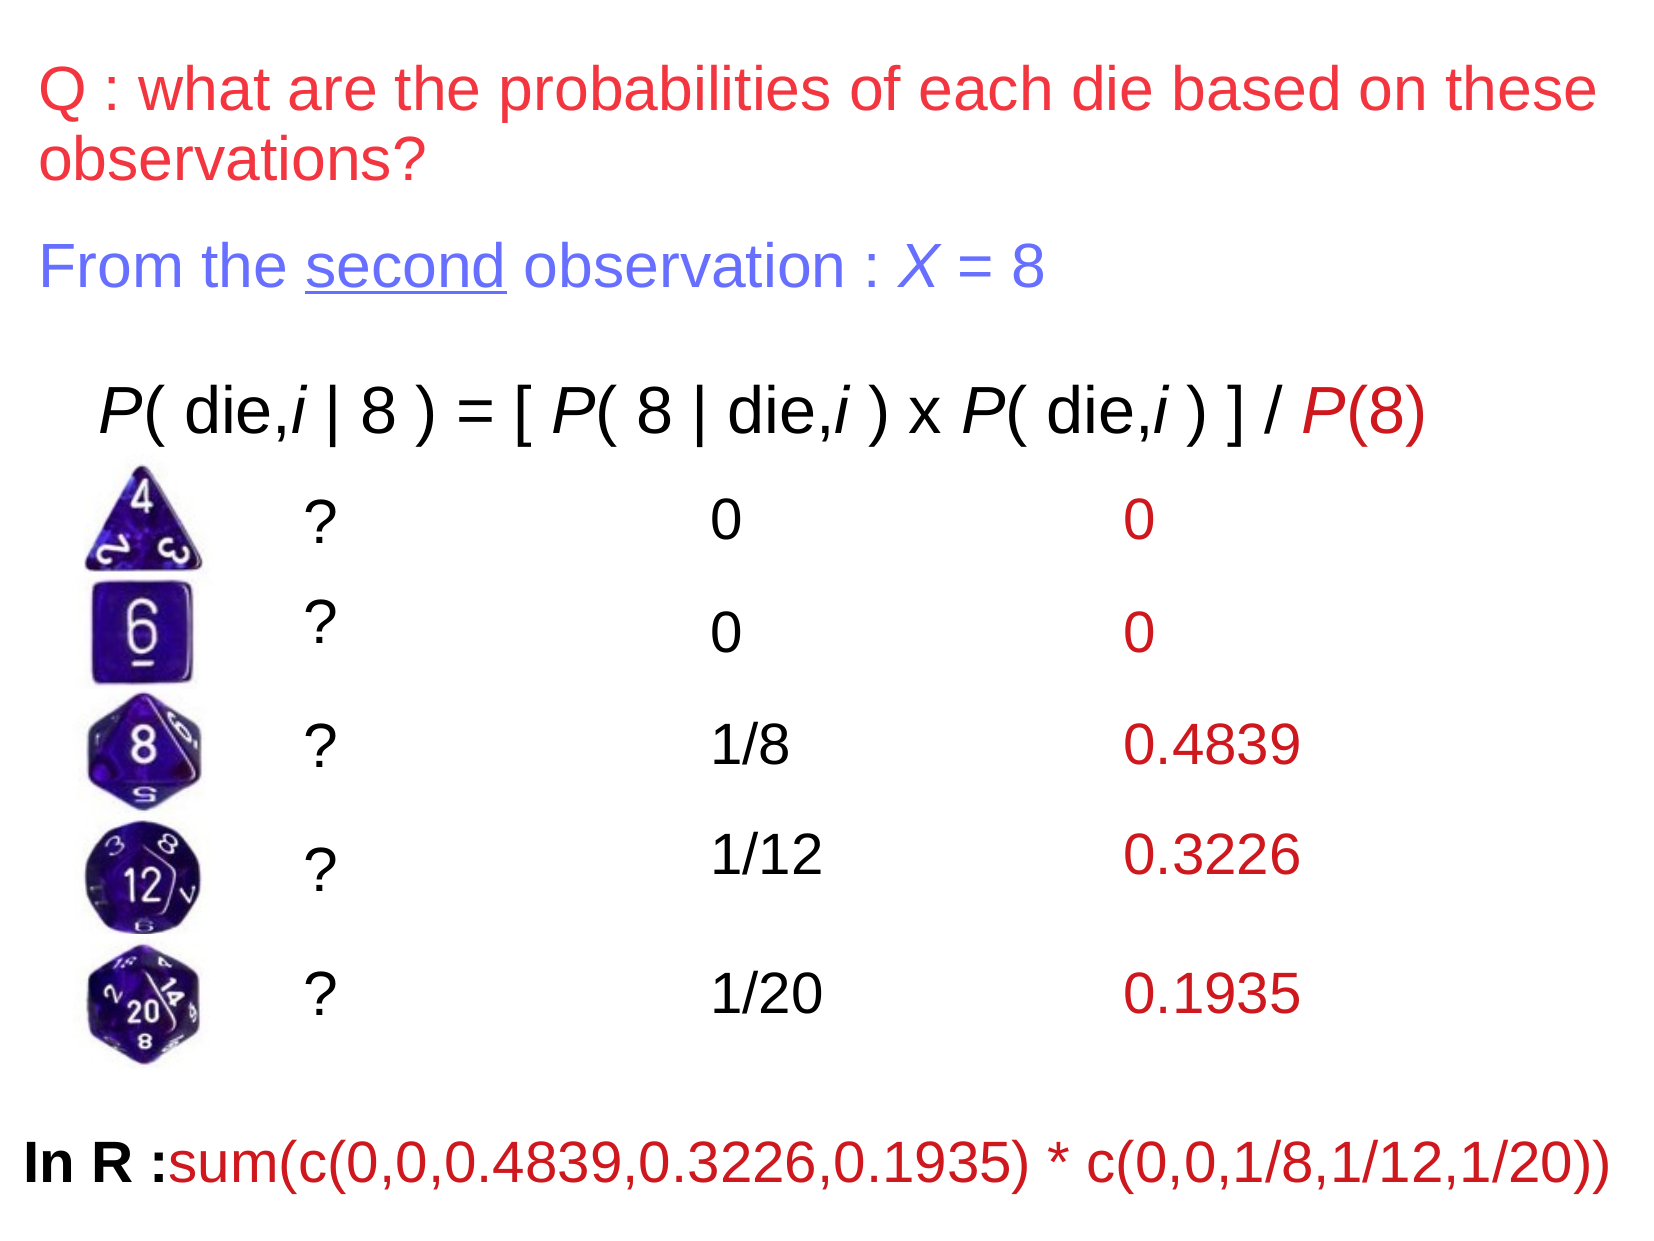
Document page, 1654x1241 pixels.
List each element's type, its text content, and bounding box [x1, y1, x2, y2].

text_box ? [289, 579, 354, 665]
picture [71, 453, 214, 1070]
text_box From the second observation : X = 8 [23, 223, 1647, 378]
text_box 1/12 [695, 814, 839, 894]
text_box 0 [1108, 592, 1171, 672]
text_box ? [289, 703, 354, 789]
text_box 0.4839 [1108, 704, 1317, 785]
text_box 0.3226 [1108, 814, 1317, 894]
text_box 0 [695, 592, 758, 672]
text_box 0 [695, 479, 758, 560]
text_box 0 [1108, 479, 1171, 560]
text_box 1/20 [695, 952, 839, 1033]
text_box ? [289, 479, 354, 564]
text_box In R :sum(c(0,0,0.4839,0.3226,0.1935) * c(0,0,1/8,1/12,1/20)) [8, 1122, 1640, 1241]
text_box ? [289, 827, 354, 913]
text_box ? [289, 951, 354, 1037]
text_box 0.1935 [1108, 952, 1317, 1033]
text_box P( die,i | 8 ) = [ P( 8 | die,i ) x P( die,i ) ] / P(8) [84, 378, 1544, 455]
text_box 1/8 [695, 704, 807, 785]
text_box Q : what are the probabilities of each die based on these observations? [23, 46, 1647, 201]
